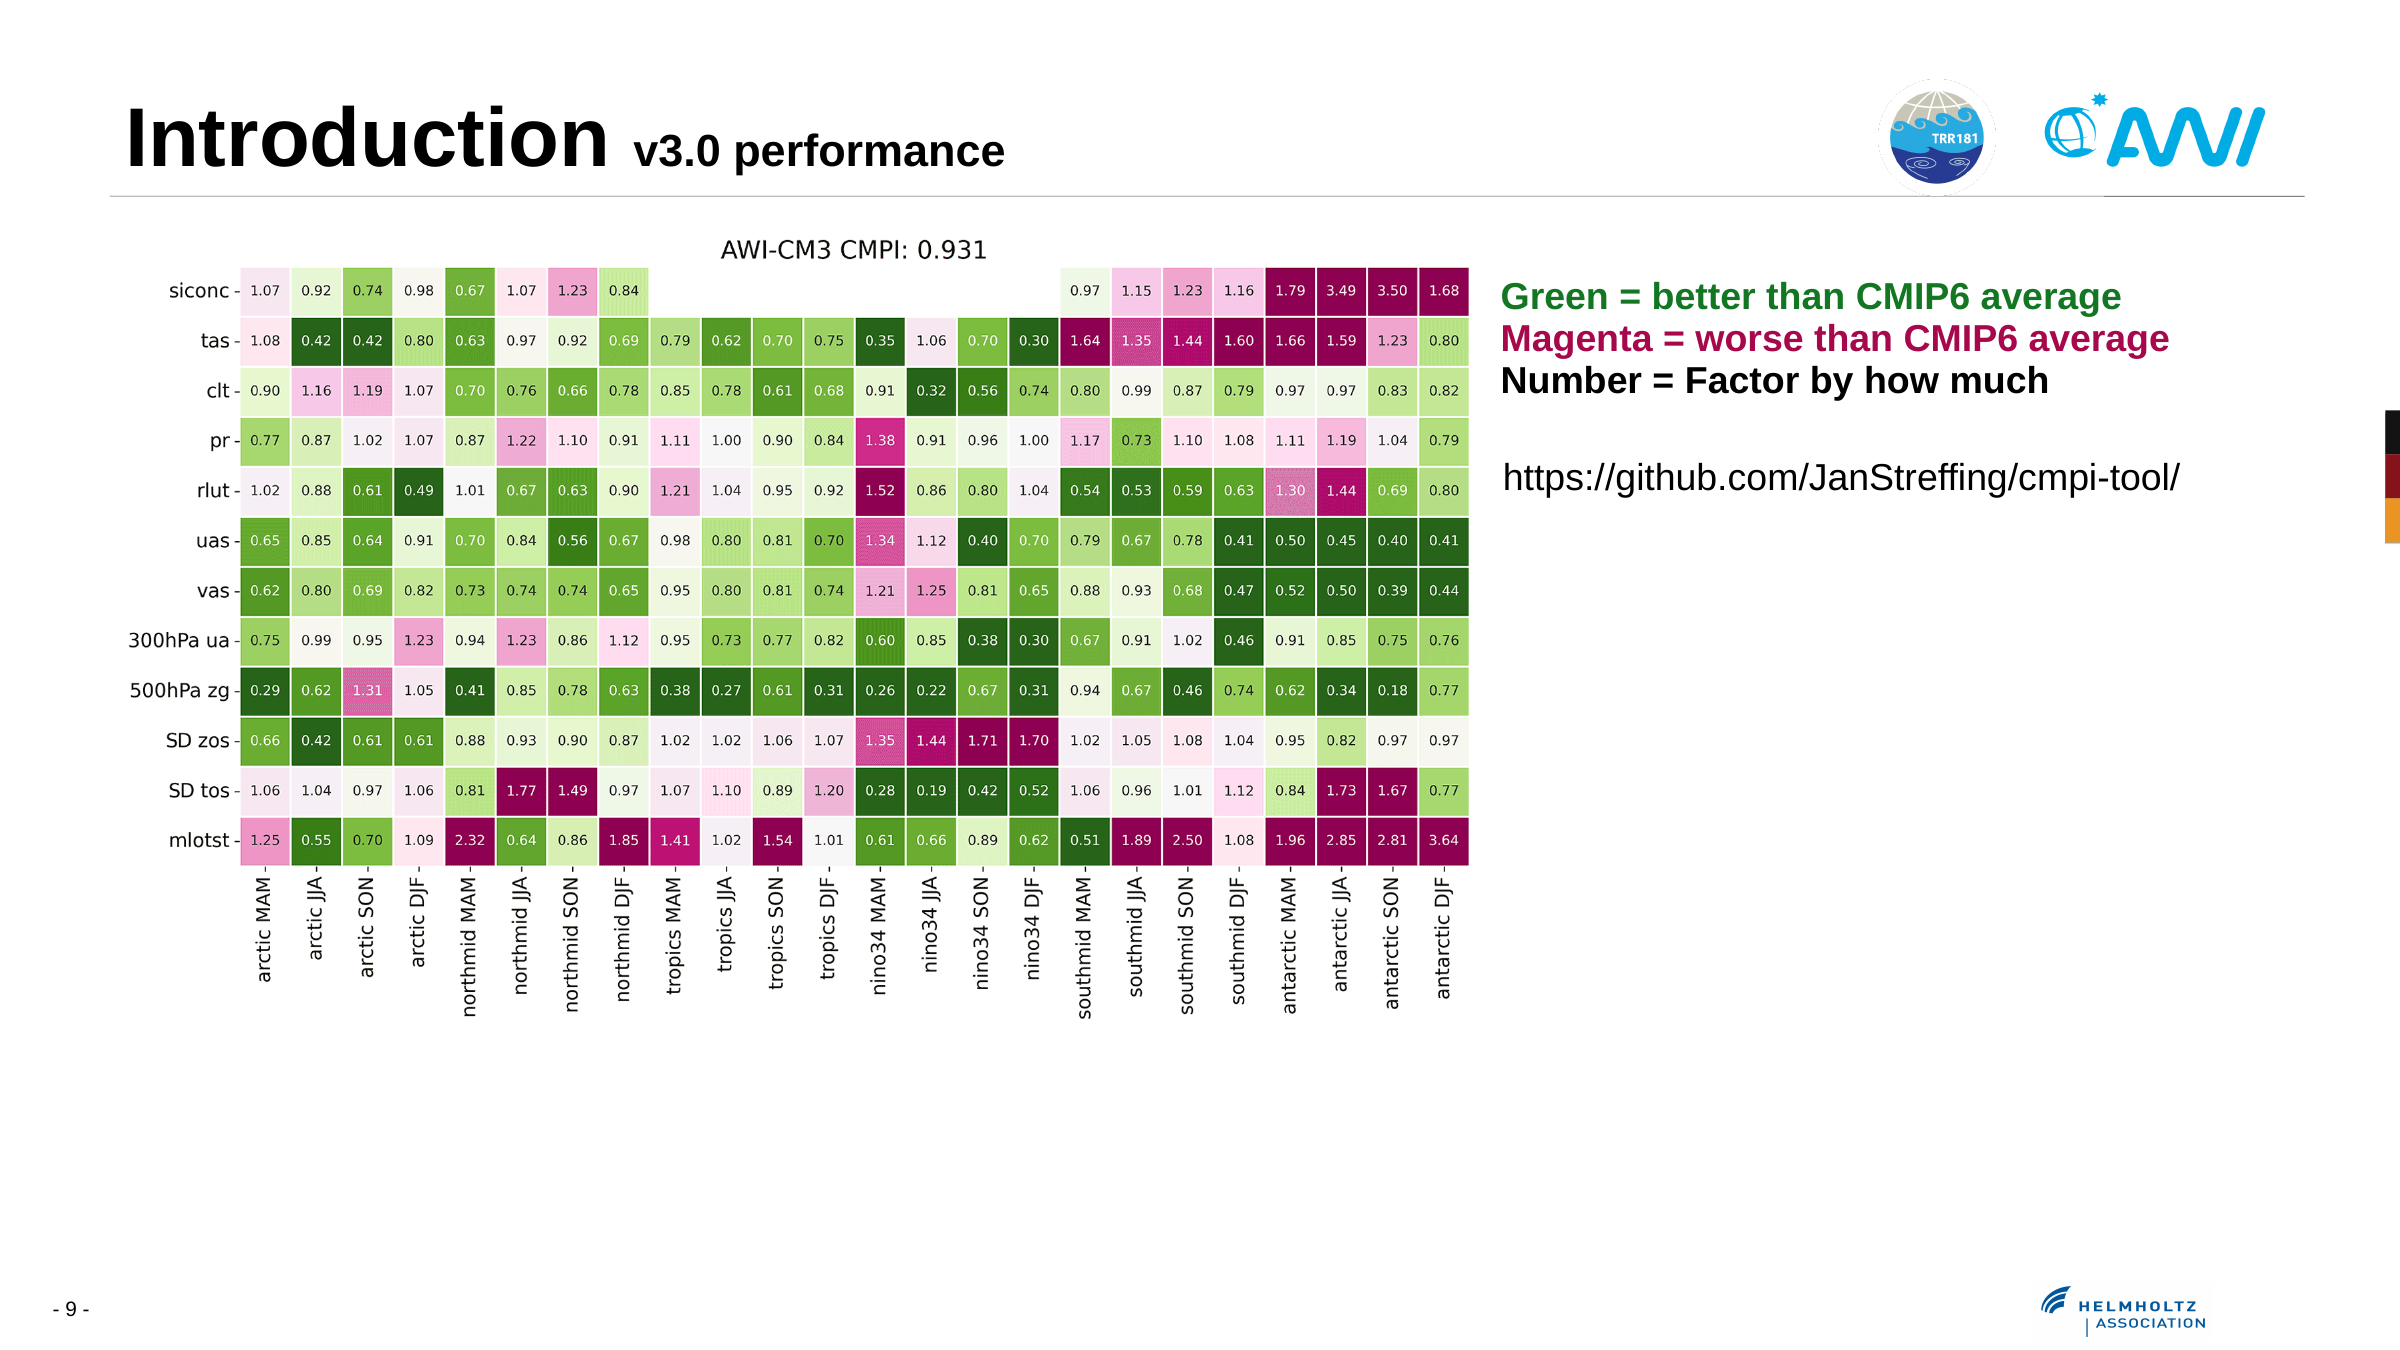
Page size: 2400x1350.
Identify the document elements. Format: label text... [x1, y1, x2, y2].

picture [105, 228, 1480, 1030]
text_box Green = better than CMIP6 average Magenta = worse than CMIP6 average Number = Factor by how much [1485, 226, 2400, 497]
text_box Introduction v3.0 performance [110, 75, 2297, 195]
text_box https://github.com/JanStreffing/cmpi-tool/ [1488, 448, 2221, 548]
picture [2033, 1281, 2213, 1342]
